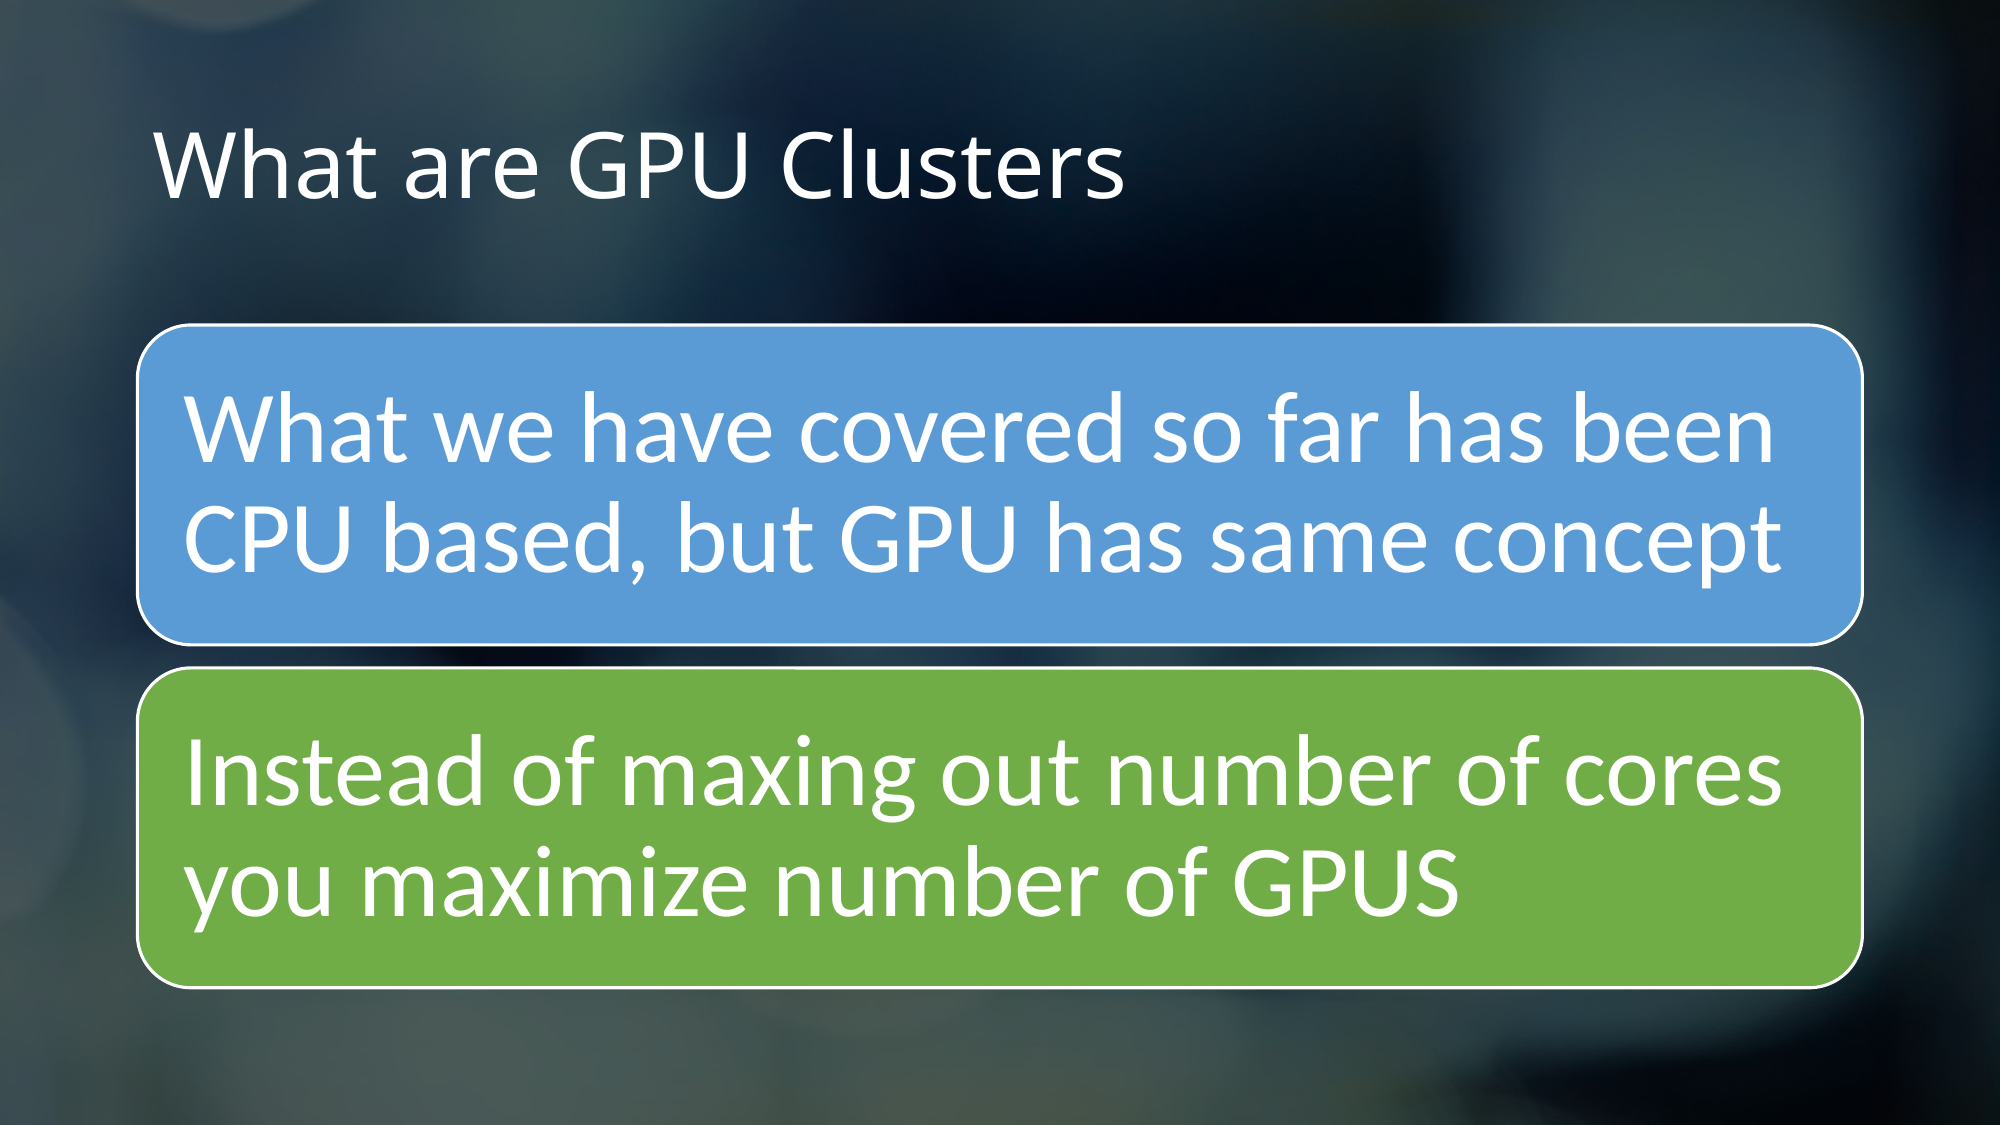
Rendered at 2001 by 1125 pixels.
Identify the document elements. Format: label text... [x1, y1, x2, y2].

text_box Instead of maxing out number of cores you maximize number of GPUS [137, 667, 1863, 988]
picture [0, 0, 2000, 1125]
title What are GPU Clusters [137, 59, 1863, 278]
text_box What we have covered so far has been CPU based, but GPU has same concept [137, 324, 1863, 645]
